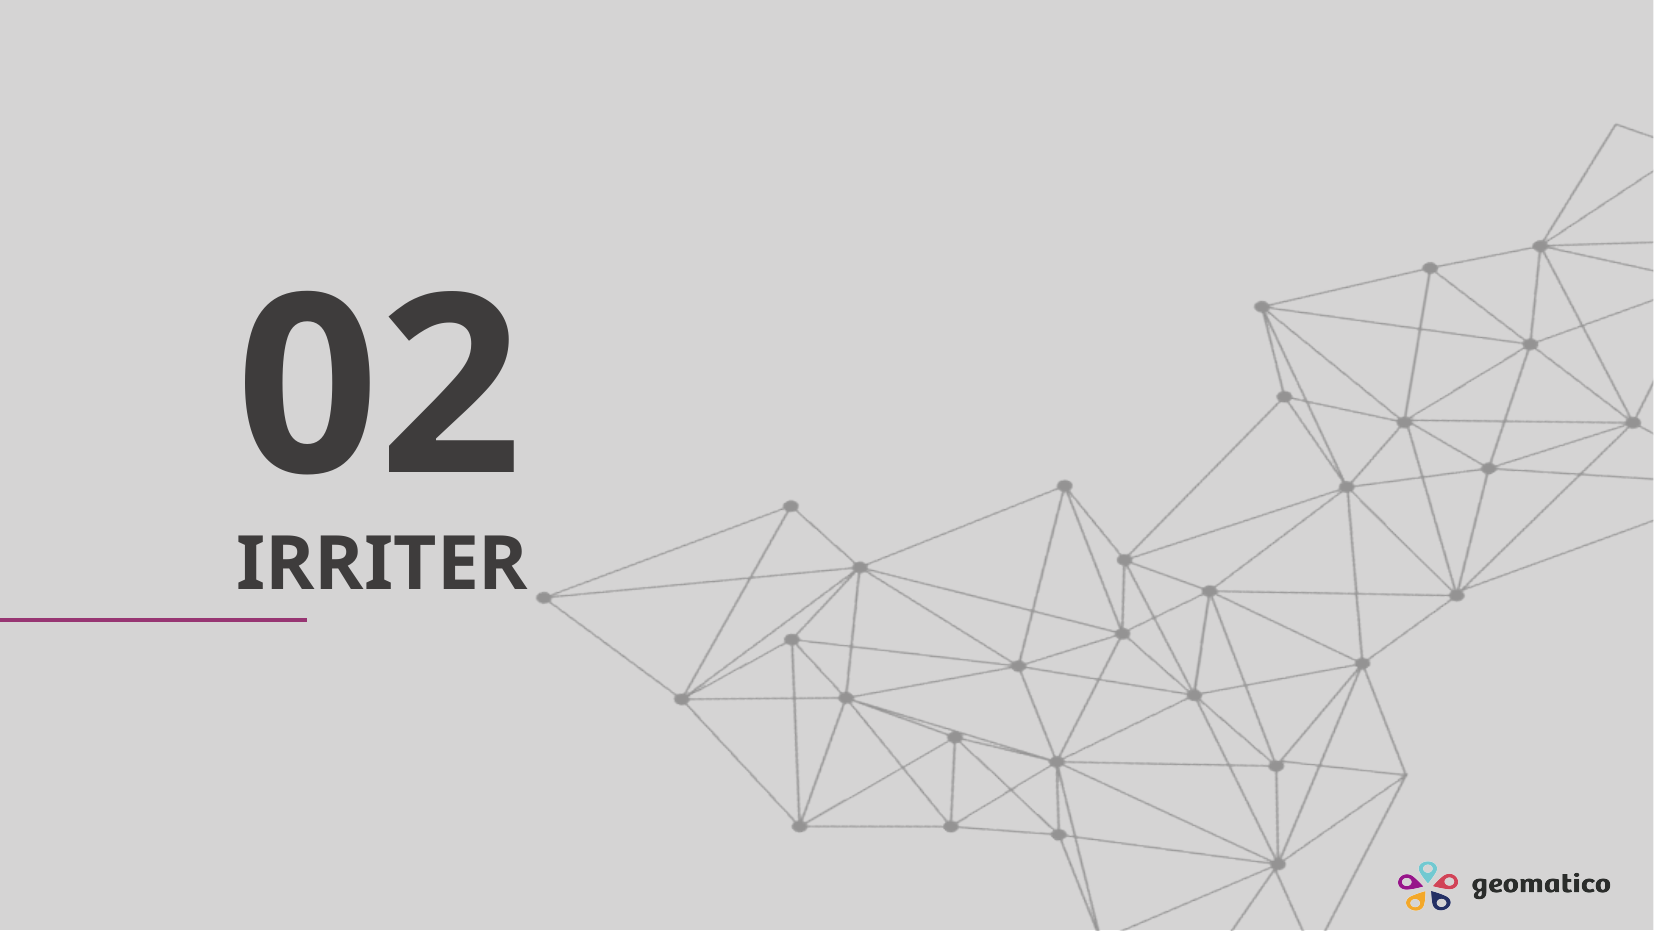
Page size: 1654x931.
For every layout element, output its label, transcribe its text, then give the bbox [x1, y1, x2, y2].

text_box 02 [236, 265, 798, 546]
text_box IRRITER [236, 546, 614, 598]
picture [531, 0, 1654, 931]
